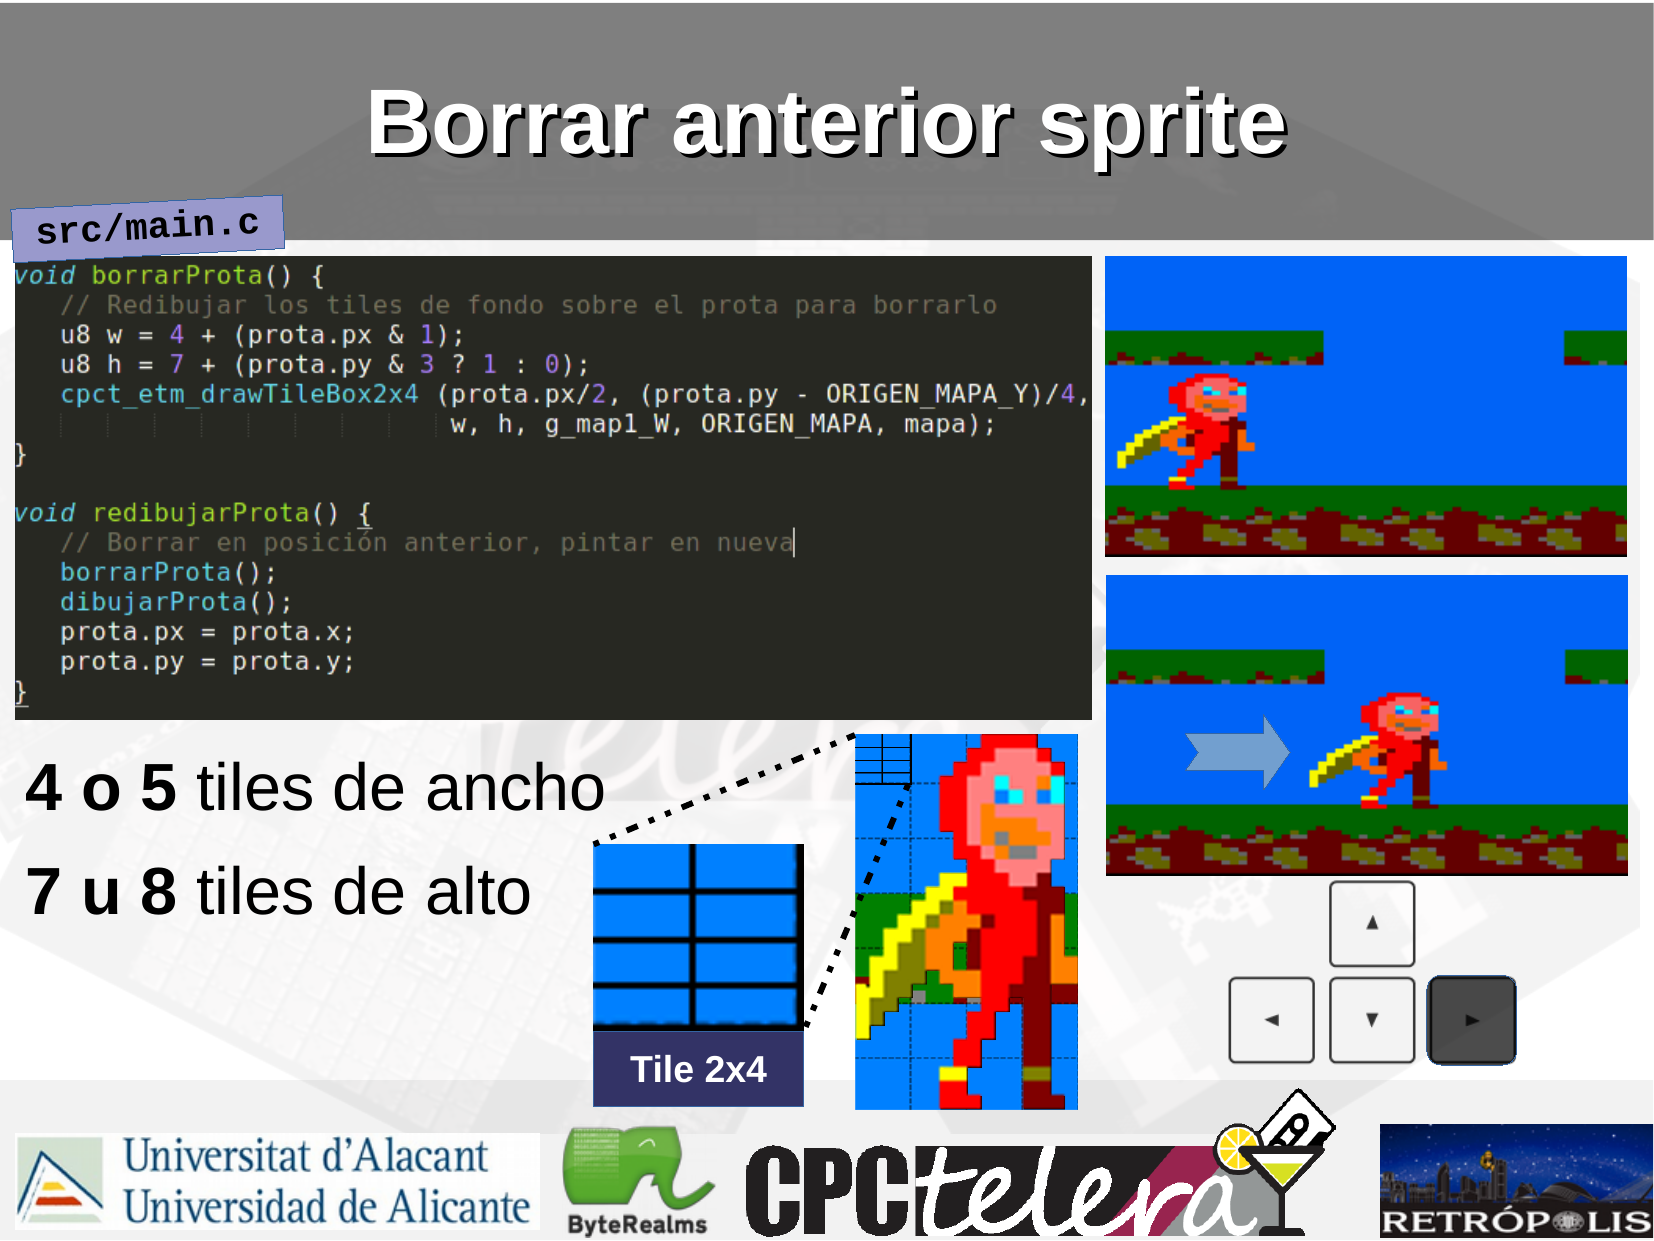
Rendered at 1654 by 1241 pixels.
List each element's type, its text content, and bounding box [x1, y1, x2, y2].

text_box [1185, 714, 1291, 790]
text_box [1426, 975, 1517, 1066]
text_box src/main.c [10, 194, 285, 263]
text_box Tile 2x4 [593, 1031, 804, 1107]
list 4 o 5 tiles de ancho 7 u 8 tiles de alto [0, 750, 796, 976]
title Borrar anterior sprite [0, 2, 1654, 241]
picture [0, 241, 1654, 1238]
